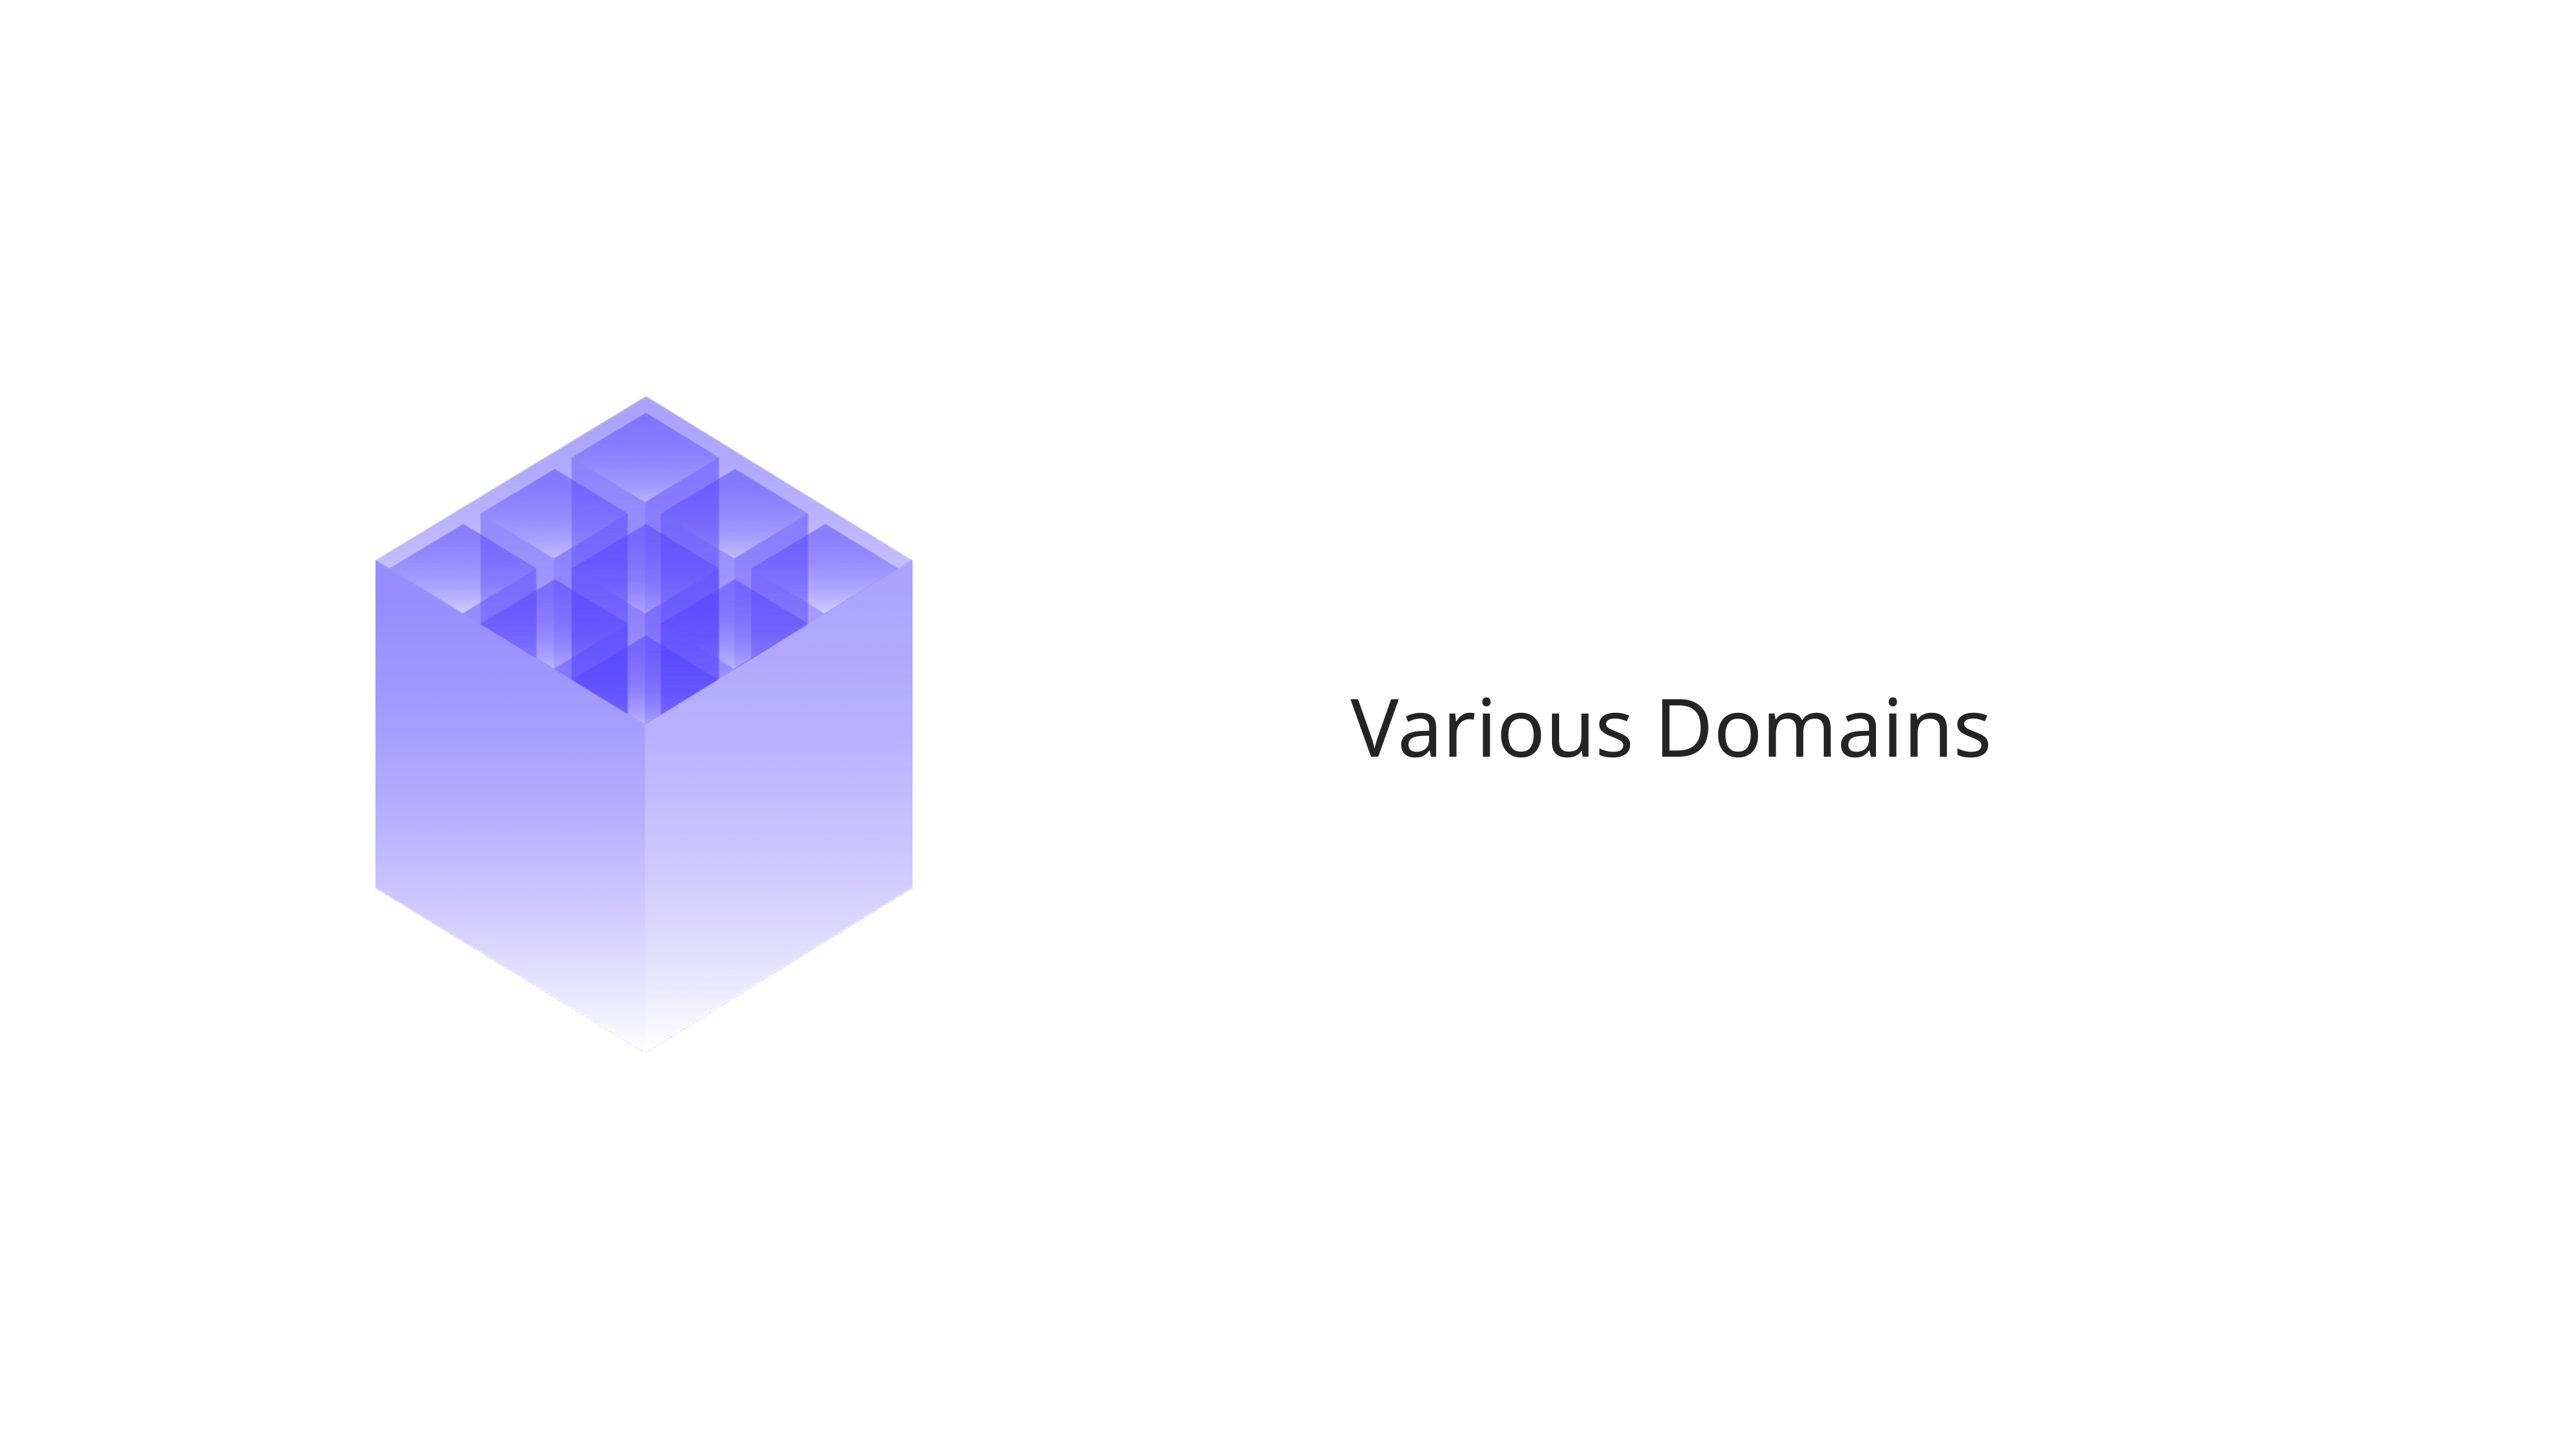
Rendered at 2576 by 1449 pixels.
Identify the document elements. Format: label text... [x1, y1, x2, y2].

picture [375, 396, 913, 1053]
list Various Domains [1350, 127, 2422, 1322]
